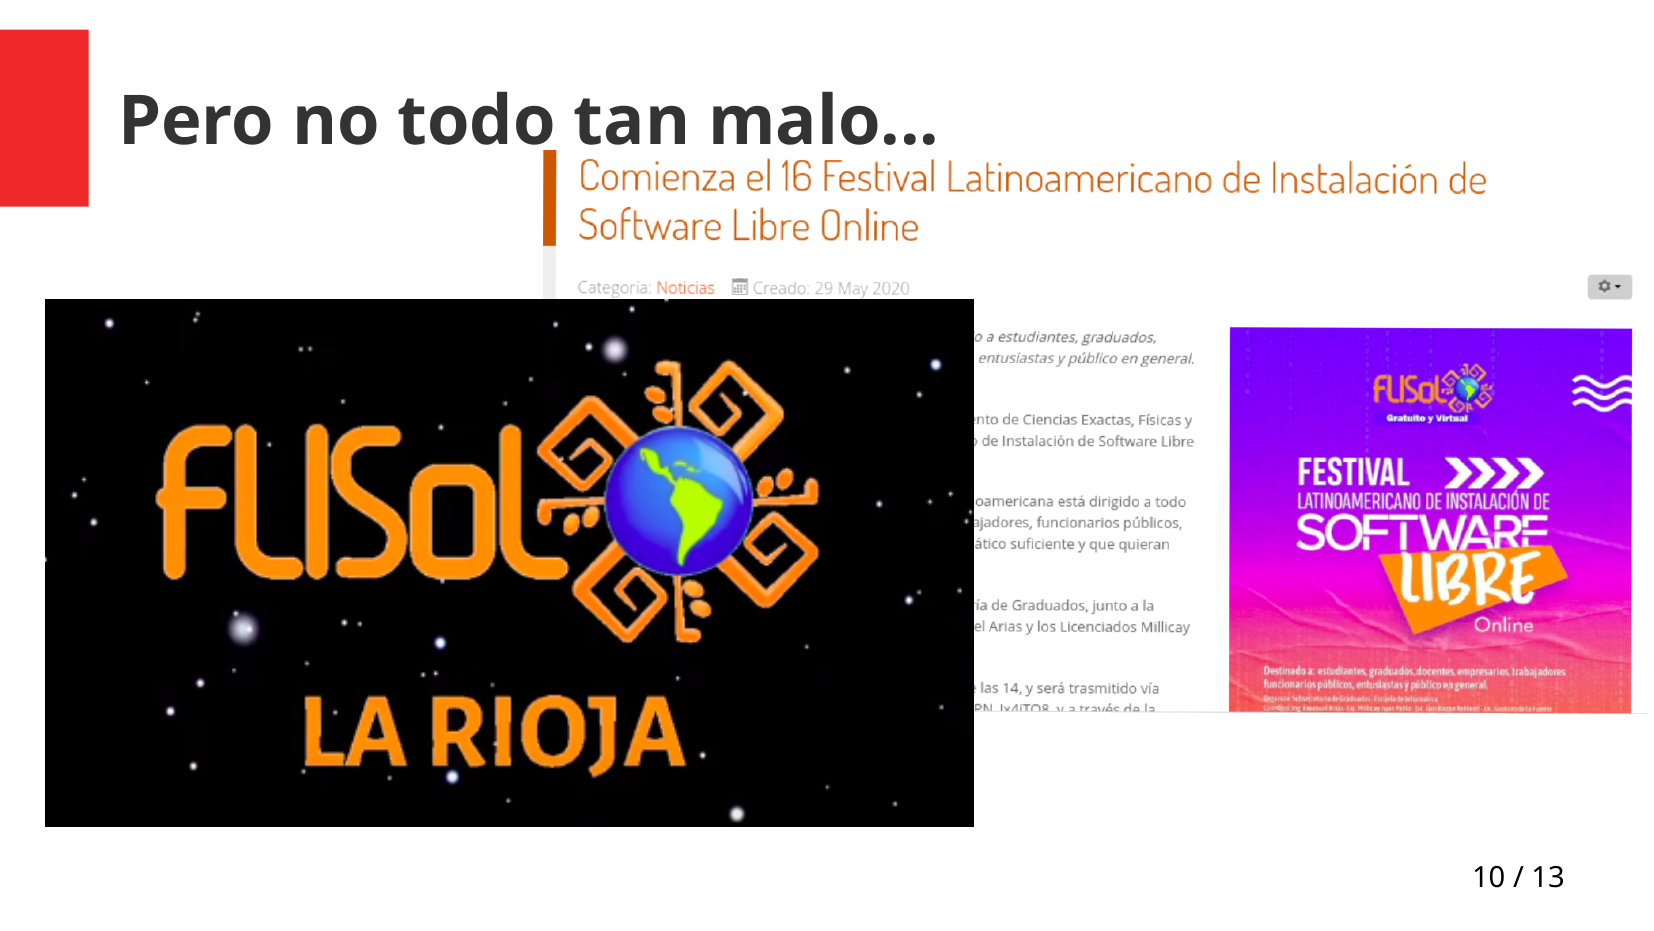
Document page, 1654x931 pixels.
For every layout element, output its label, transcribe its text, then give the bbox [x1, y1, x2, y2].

picture [45, 150, 1650, 827]
title Pero no todo tan malo... [118, 29, 1595, 207]
